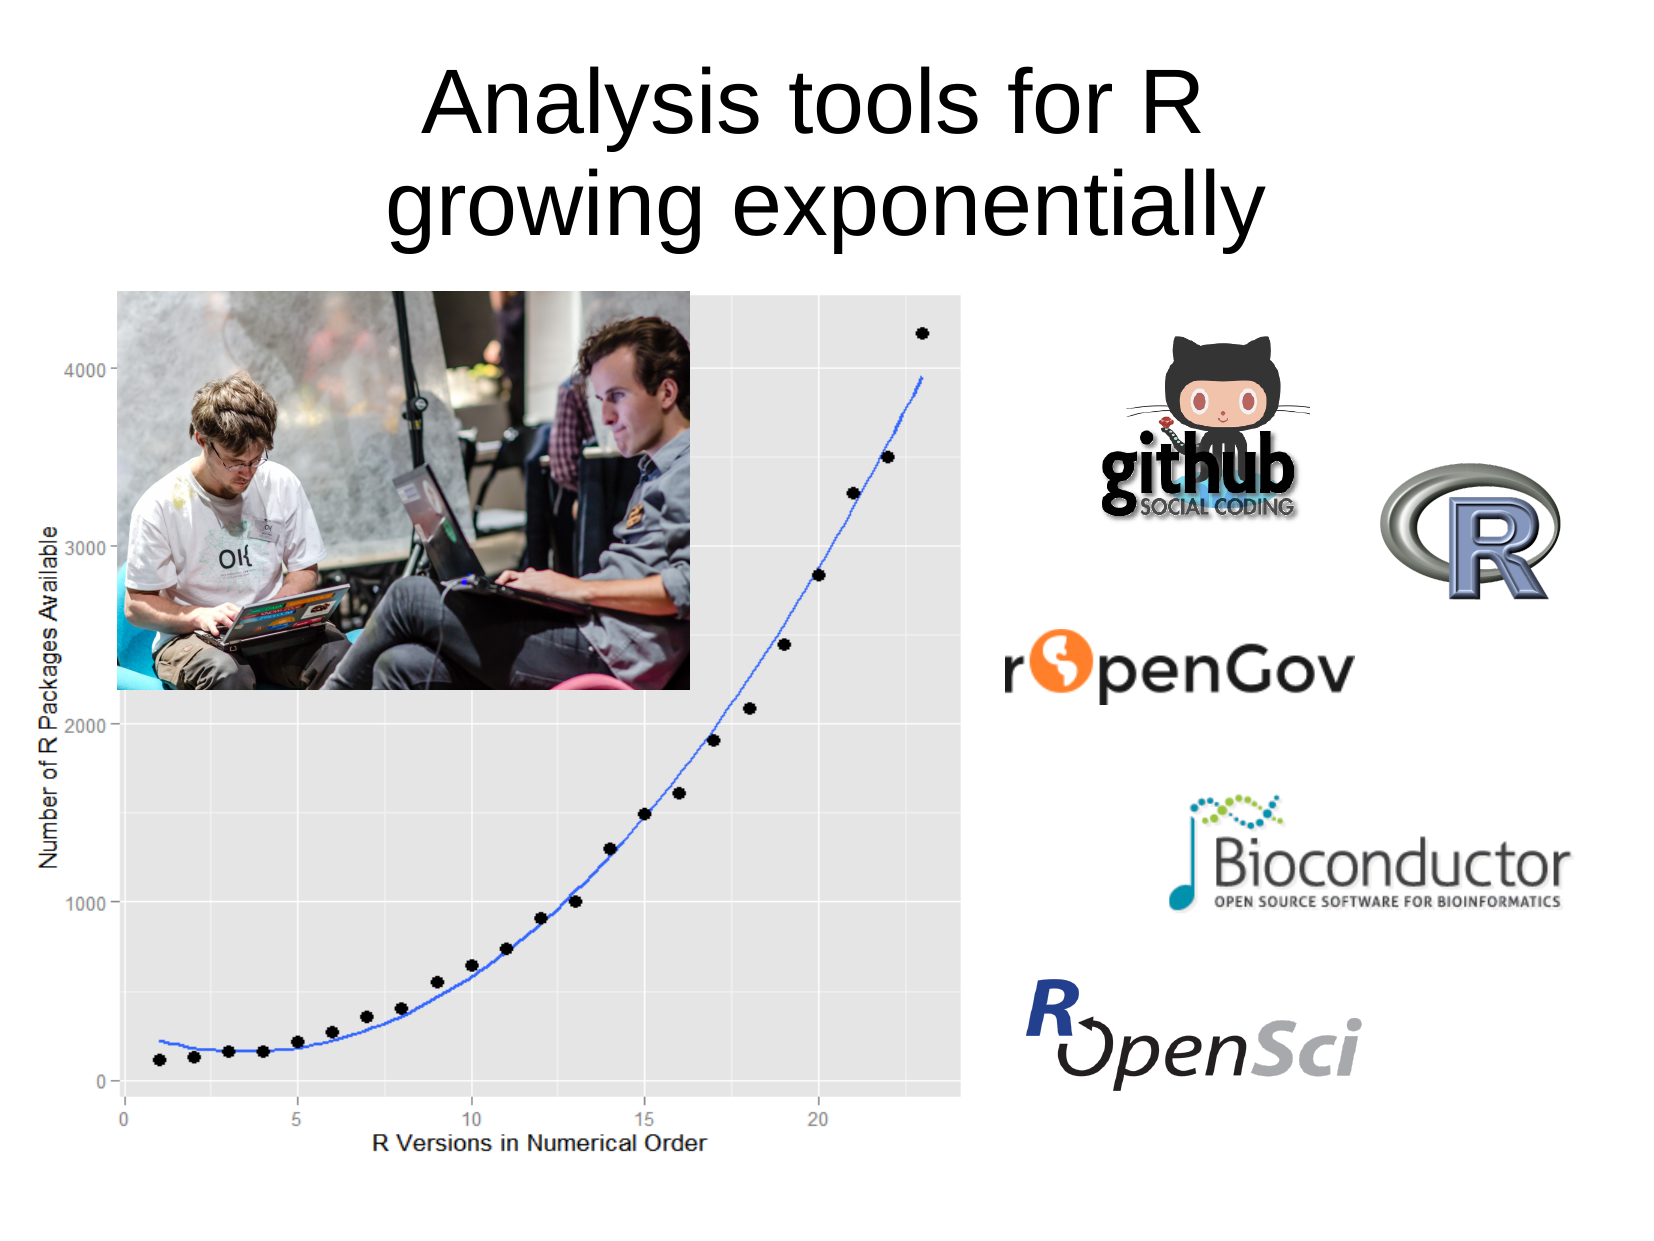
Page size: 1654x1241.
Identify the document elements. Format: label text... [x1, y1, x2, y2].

picture [1095, 304, 1310, 526]
picture [1379, 462, 1561, 601]
picture [1168, 793, 1576, 916]
picture [15, 269, 991, 1172]
picture [1005, 629, 1355, 705]
picture [1020, 974, 1366, 1096]
title Analysis tools for R growing exponentially [82, 49, 1571, 257]
